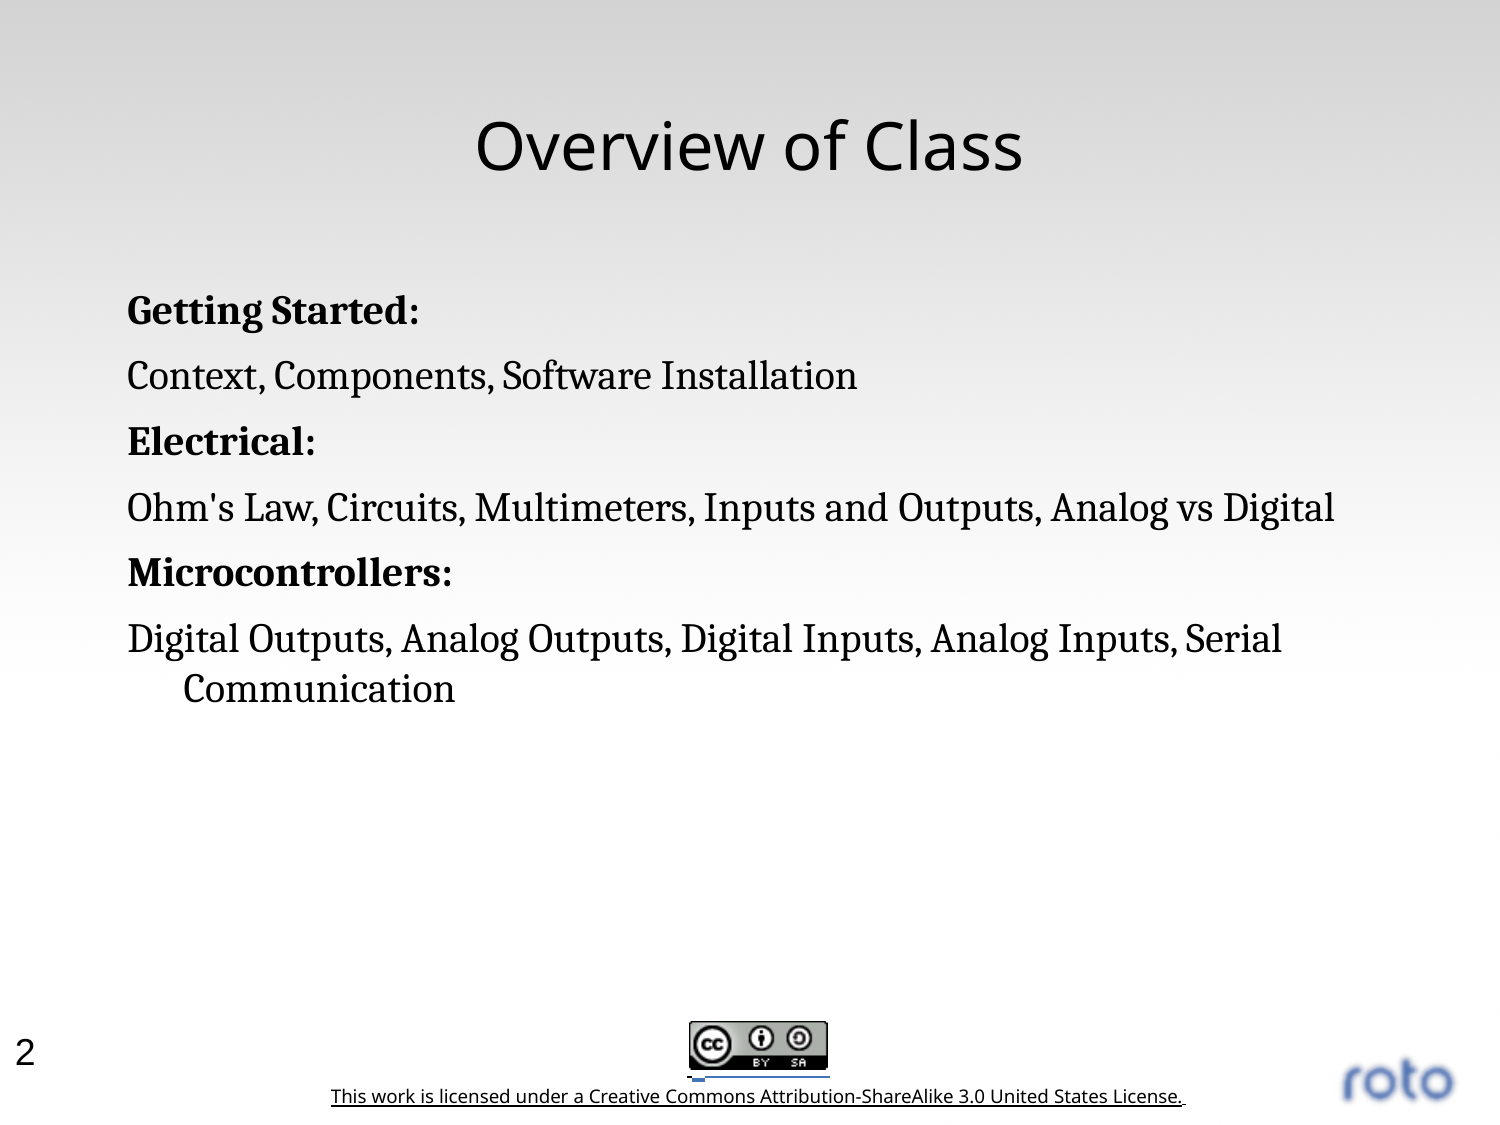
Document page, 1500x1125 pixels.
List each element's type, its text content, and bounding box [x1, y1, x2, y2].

picture [0, 0, 1500, 1125]
list Getting Started: Context, Components, Software Installation Electrical: Ohm's Law, Circuits, Multimeters, Inputs and Outputs, Analog vs Digital Microcontrollers: Digital Outputs, Analog Outputs, Digital Inputs, Analog Inputs, Serial Communication [112, 274, 1388, 1000]
title Overview of Class [112, 49, 1388, 238]
